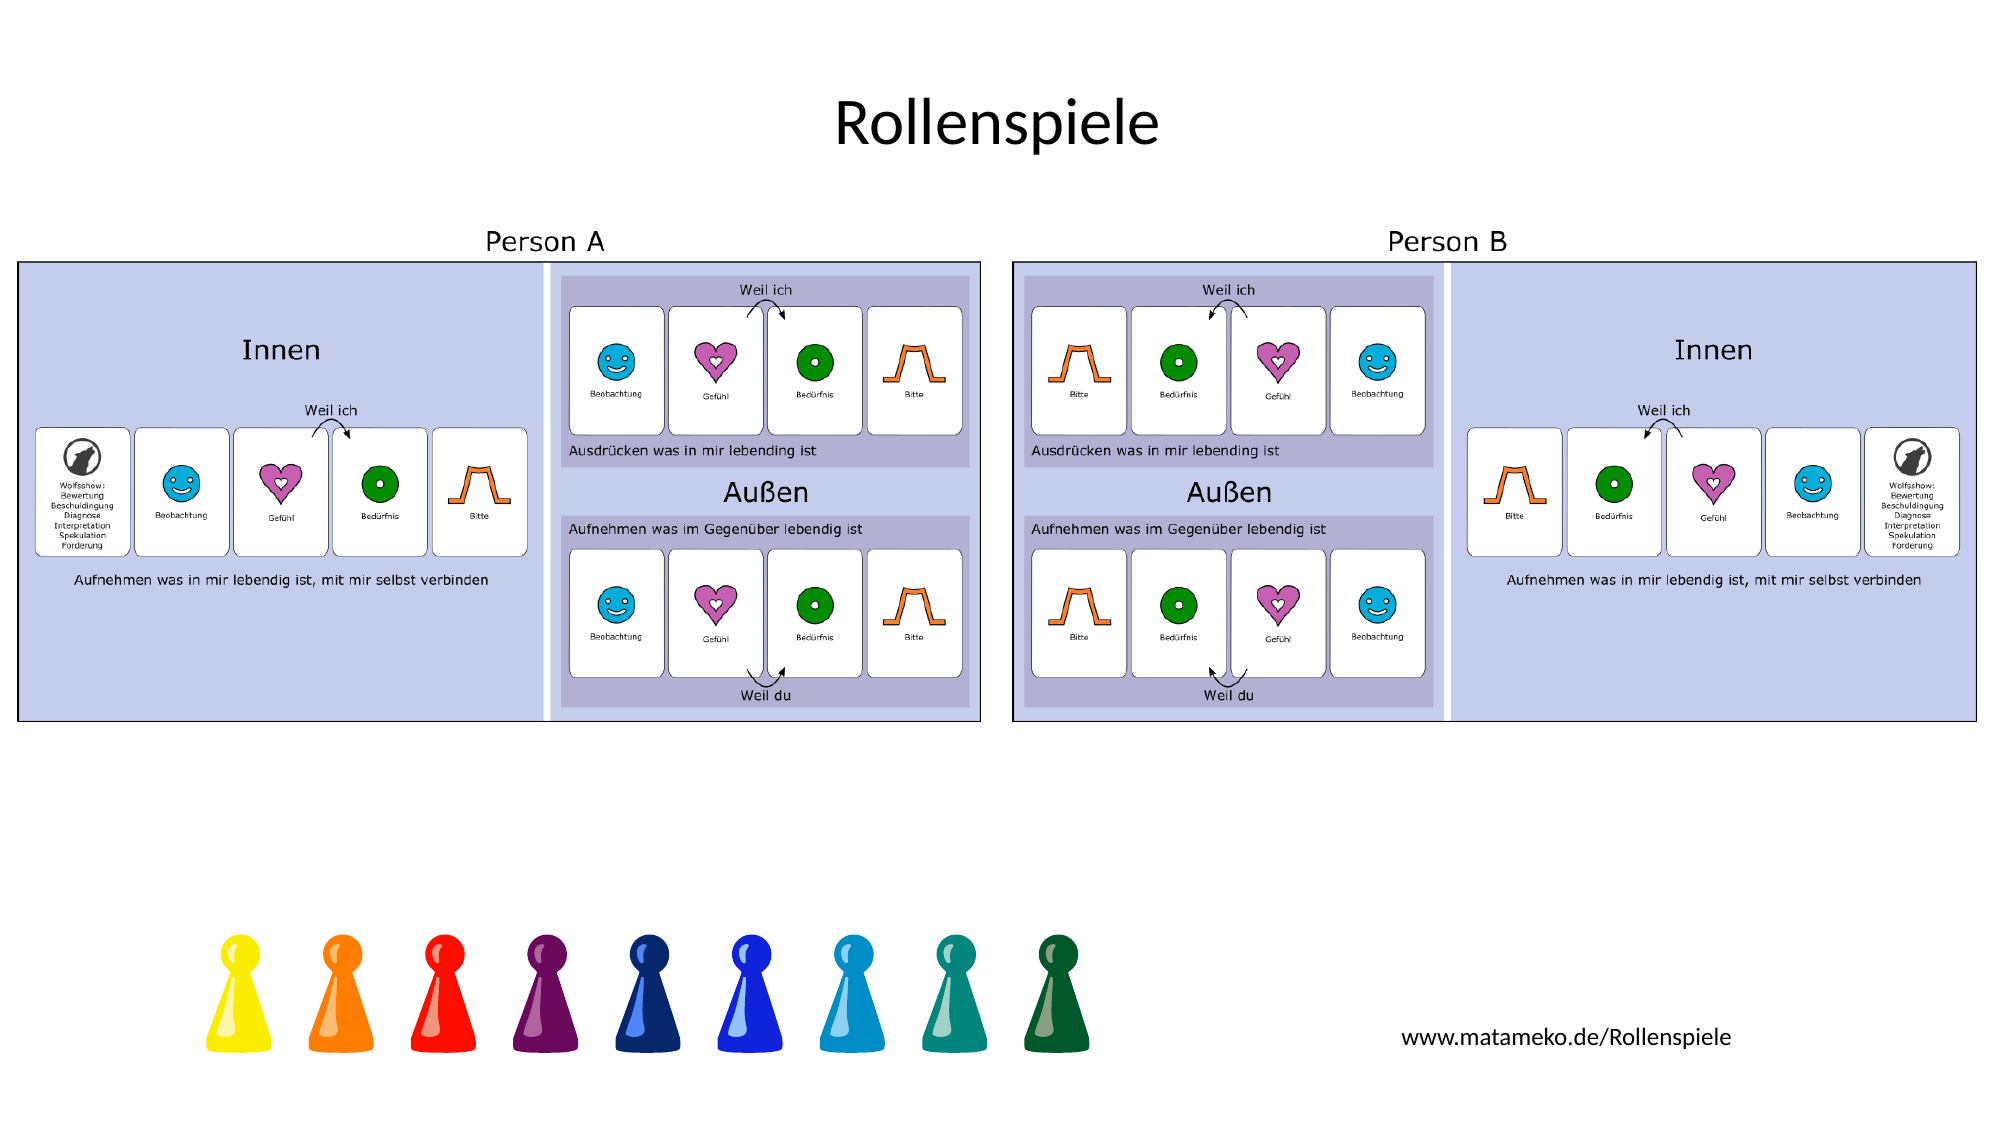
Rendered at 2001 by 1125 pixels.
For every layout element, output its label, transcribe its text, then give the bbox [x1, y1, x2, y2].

picture [1012, 231, 1977, 722]
text_box [615, 934, 681, 1053]
text_box [717, 934, 783, 1053]
text_box Rollenspiele [819, 70, 1181, 167]
text_box [1024, 934, 1090, 1053]
text_box [206, 934, 272, 1053]
text_box [922, 934, 988, 1053]
text_box [513, 934, 579, 1053]
picture [17, 231, 981, 722]
text_box [410, 934, 476, 1053]
text_box www.matameko.de/Rollenspiele [1386, 1013, 1748, 1058]
text_box [819, 934, 885, 1053]
text_box [308, 934, 374, 1053]
